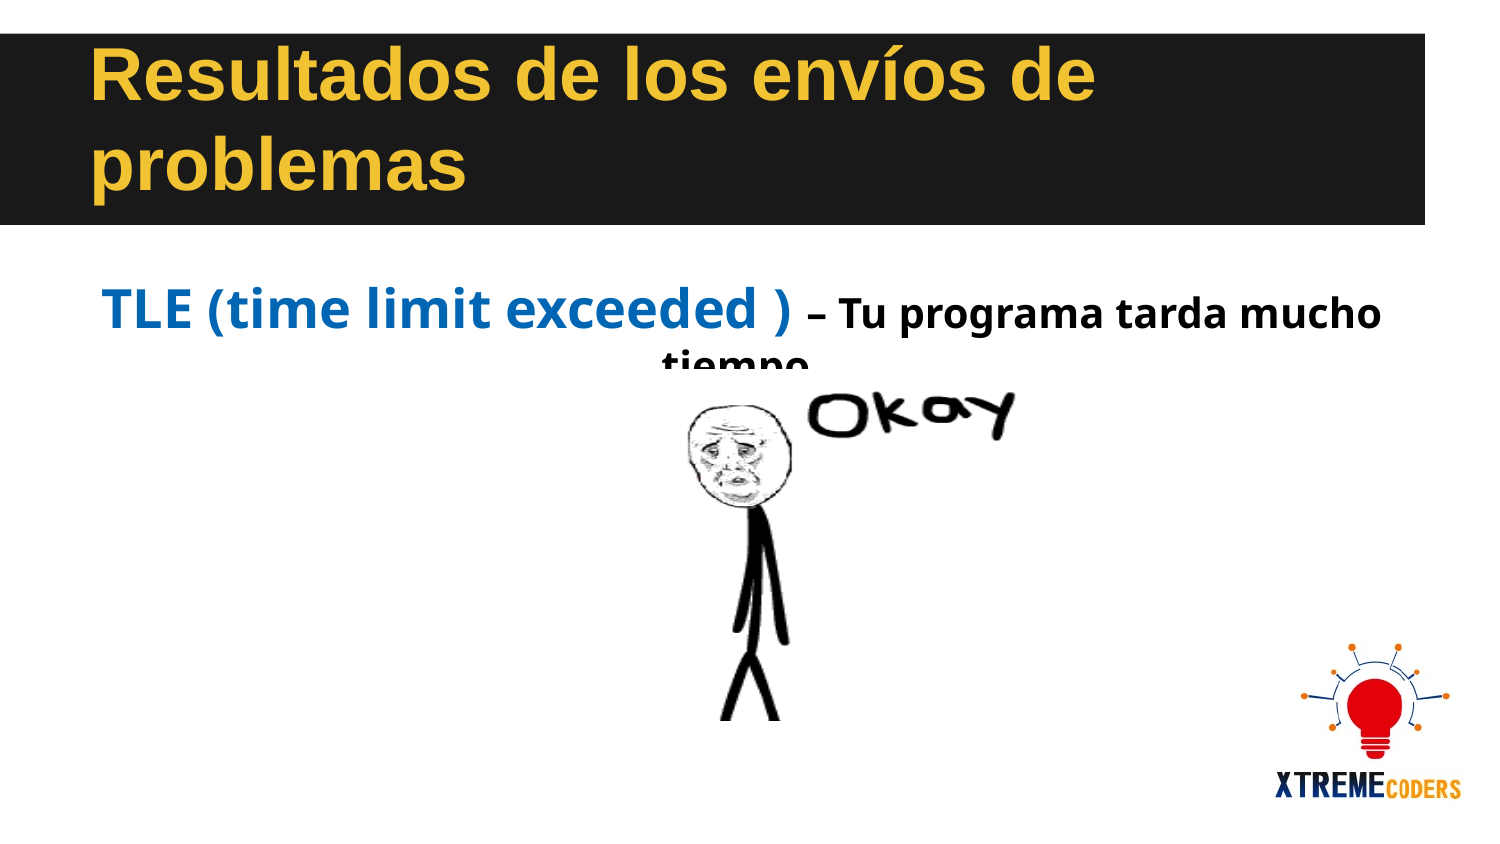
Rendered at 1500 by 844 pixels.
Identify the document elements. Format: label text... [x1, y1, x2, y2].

text_box Resultados de los envíos de problemas [74, 33, 1425, 221]
text_box TLE (time limit exceeded ) – Tu programa tarda mucho tiempo. [58, 259, 1425, 808]
picture [426, 369, 1051, 721]
picture [1275, 640, 1465, 804]
